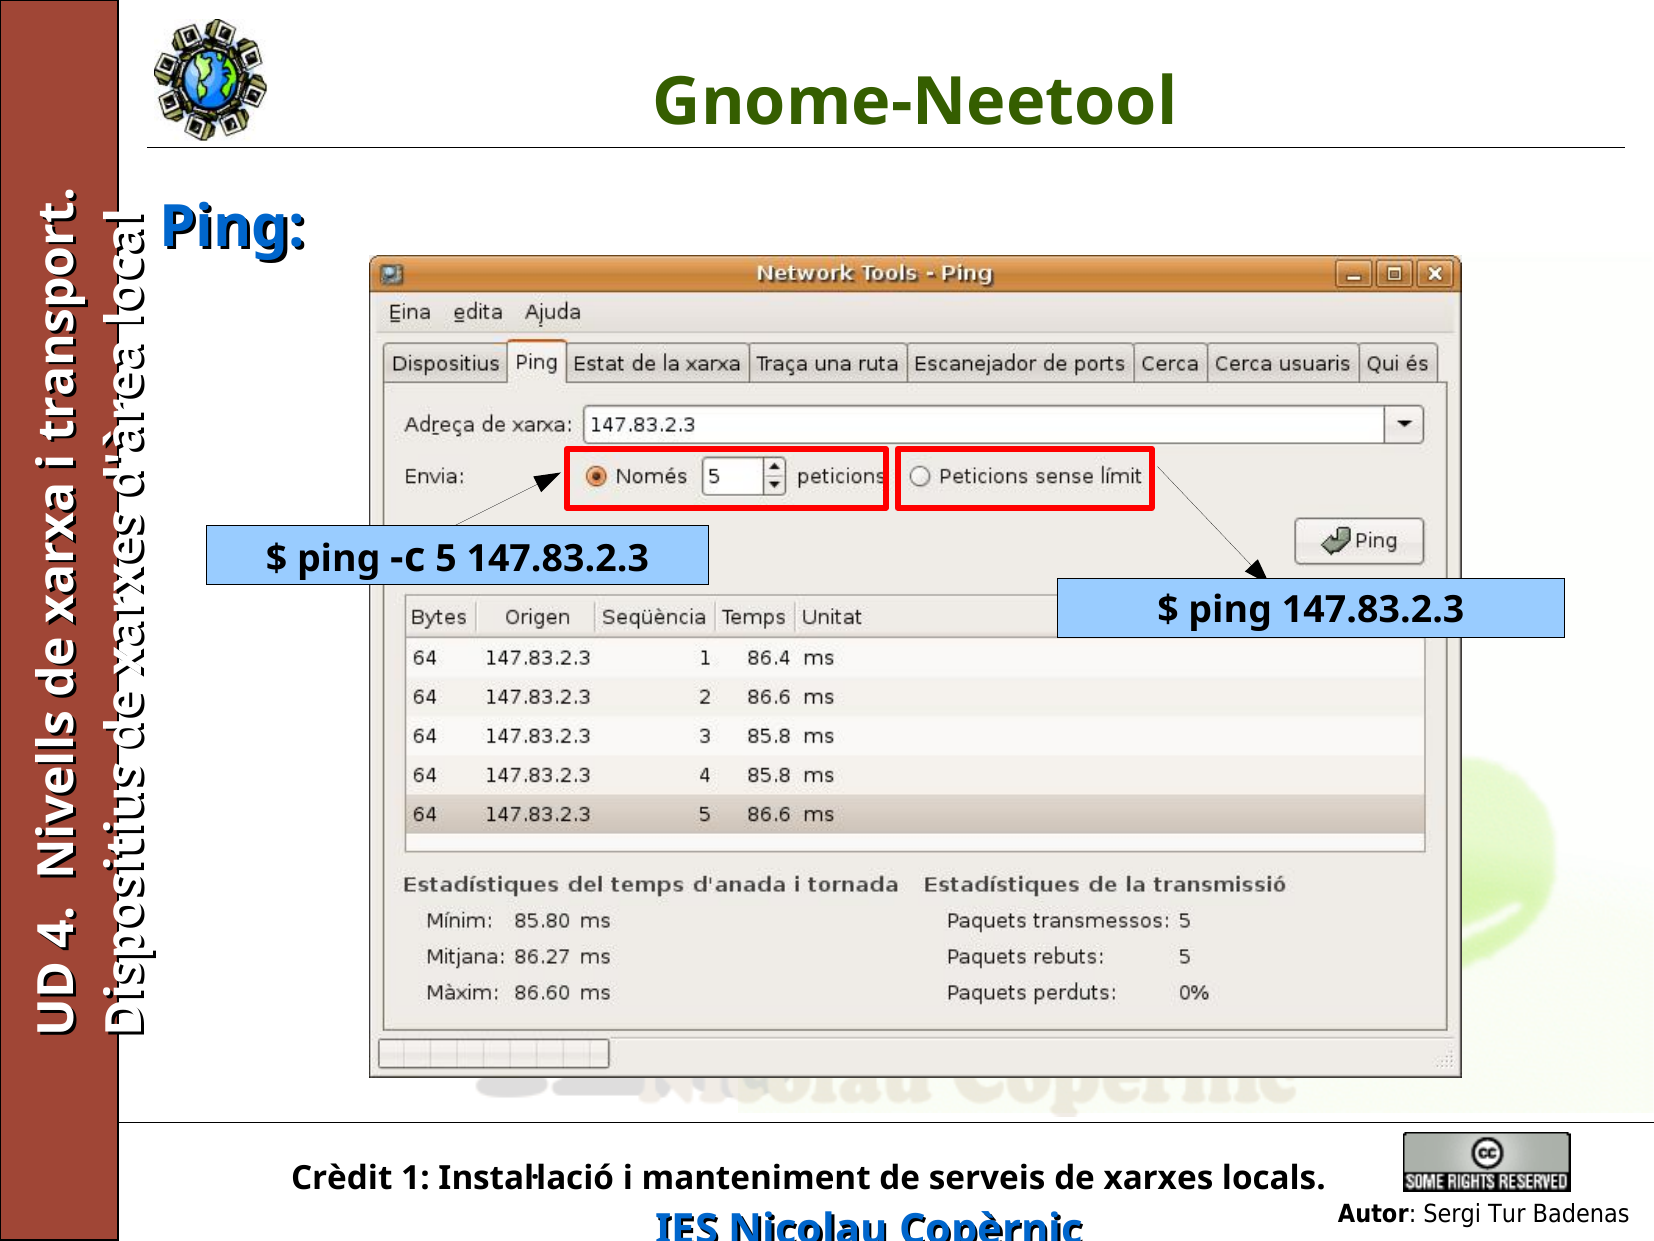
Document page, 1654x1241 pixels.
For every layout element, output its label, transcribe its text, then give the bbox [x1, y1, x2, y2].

picture [154, 19, 268, 142]
title Gnome-Neetool [171, 49, 1654, 148]
text_box $ ping 147.83.2.3 [1057, 578, 1565, 638]
list Ping: [141, 183, 1630, 1034]
picture [369, 252, 1654, 1117]
text_box $ ping -c 5 147.83.2.3 [206, 525, 709, 585]
picture [1403, 1132, 1571, 1192]
